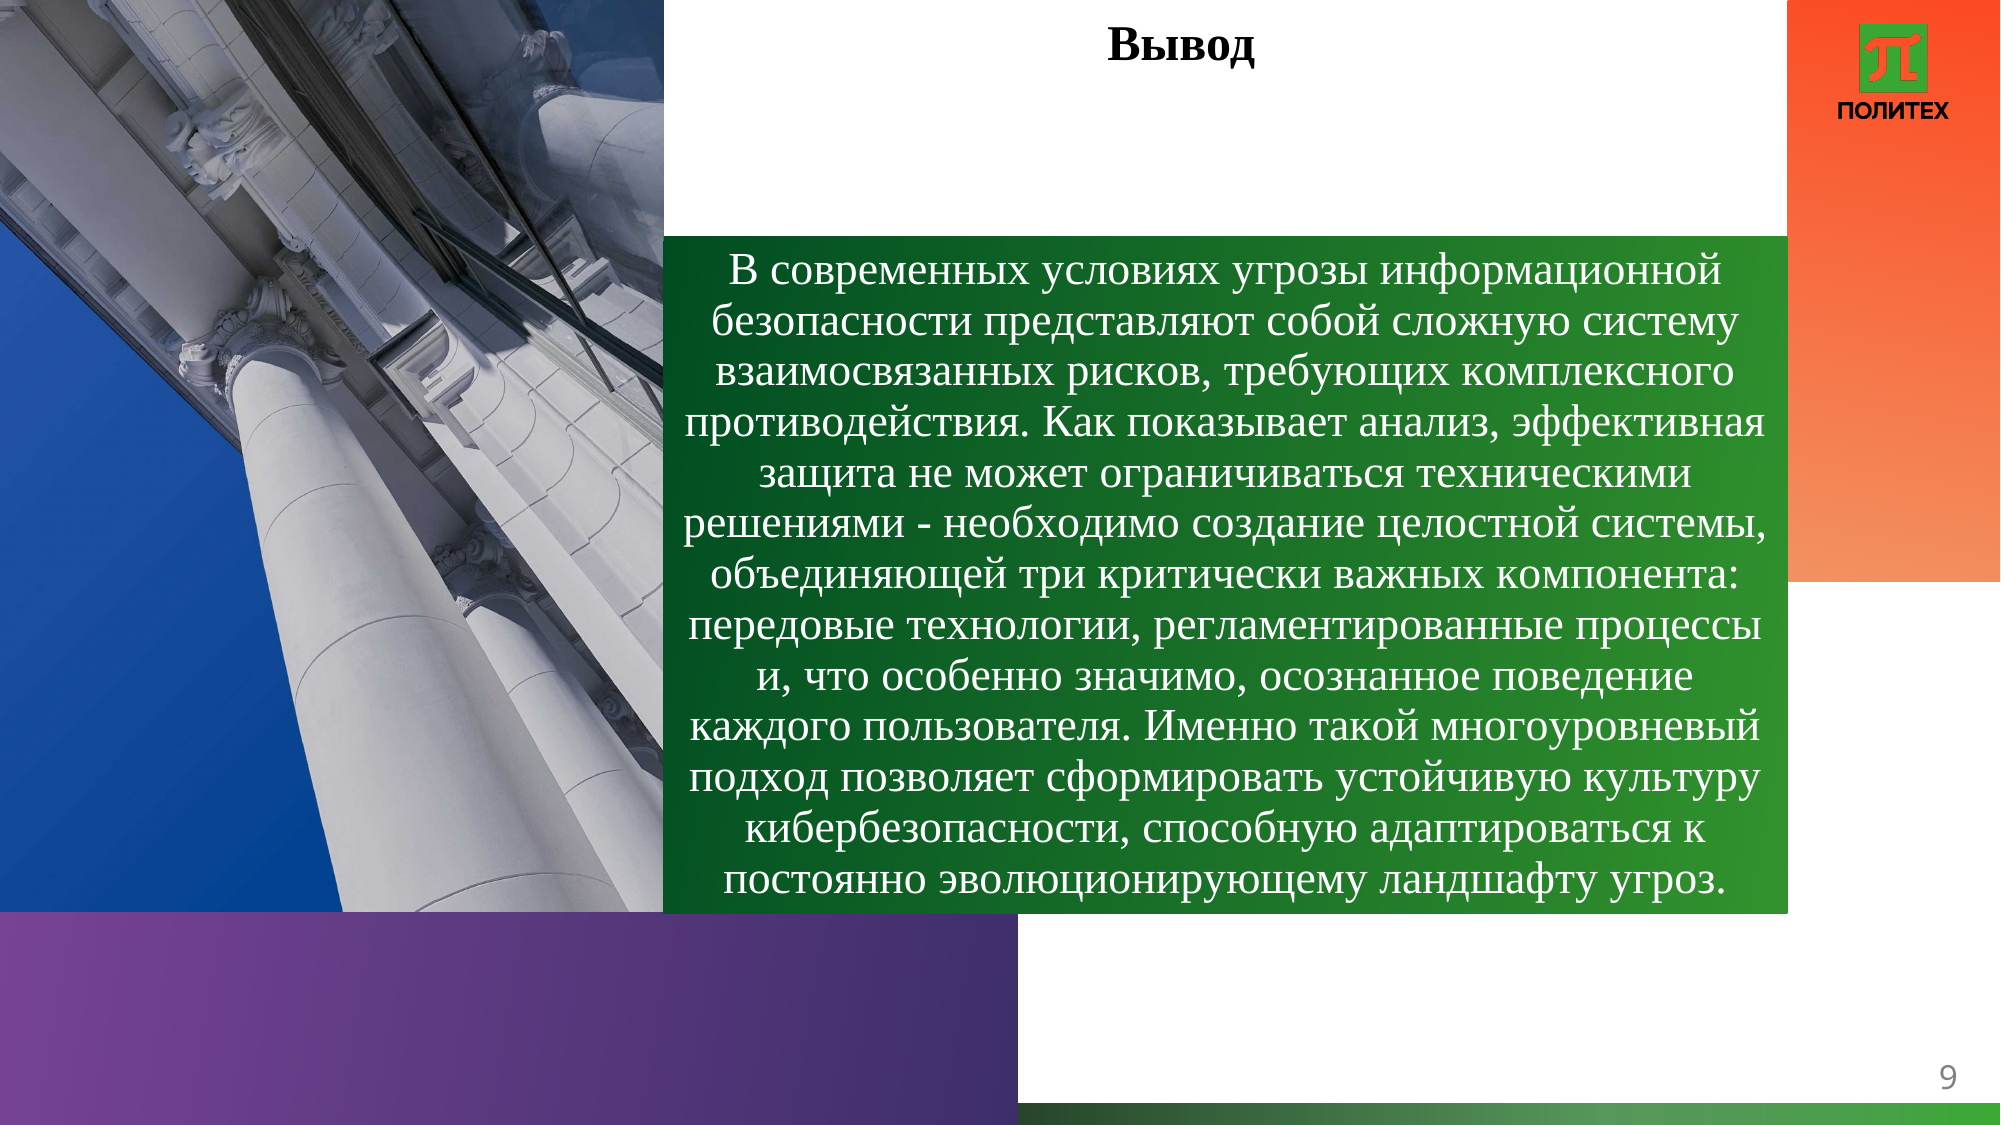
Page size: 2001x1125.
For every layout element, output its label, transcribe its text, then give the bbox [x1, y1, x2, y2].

picture [0, 0, 664, 912]
text_box Вывод [1092, 0, 1300, 119]
picture [1018, 1103, 2000, 1125]
text_box [1787, 0, 2000, 582]
text_box В современных условиях угрозы информационной безопасности представляют собой сложную систему взаимосвязанных рисков, требующих комплексного противодействия. Как показывает анализ, эффективная защита не может ограничиваться техническими решениями - необходимо создание целостной системы, объединяющей три критически важных компонента: передовые технологии, регламентированные процессы и, что особенно значимо, осознанное поведение каждого пользователя. Именно такой многоуровневый подход позволяет сформировать устойчивую культуру кибербезопасности, способную адаптироваться к постоянно эволюционирующему ландшафту угроз. [663, 236, 1788, 916]
text_box 9 [1923, 1048, 1988, 1104]
text_box [0, 912, 1018, 1125]
picture [1838, 24, 1949, 119]
